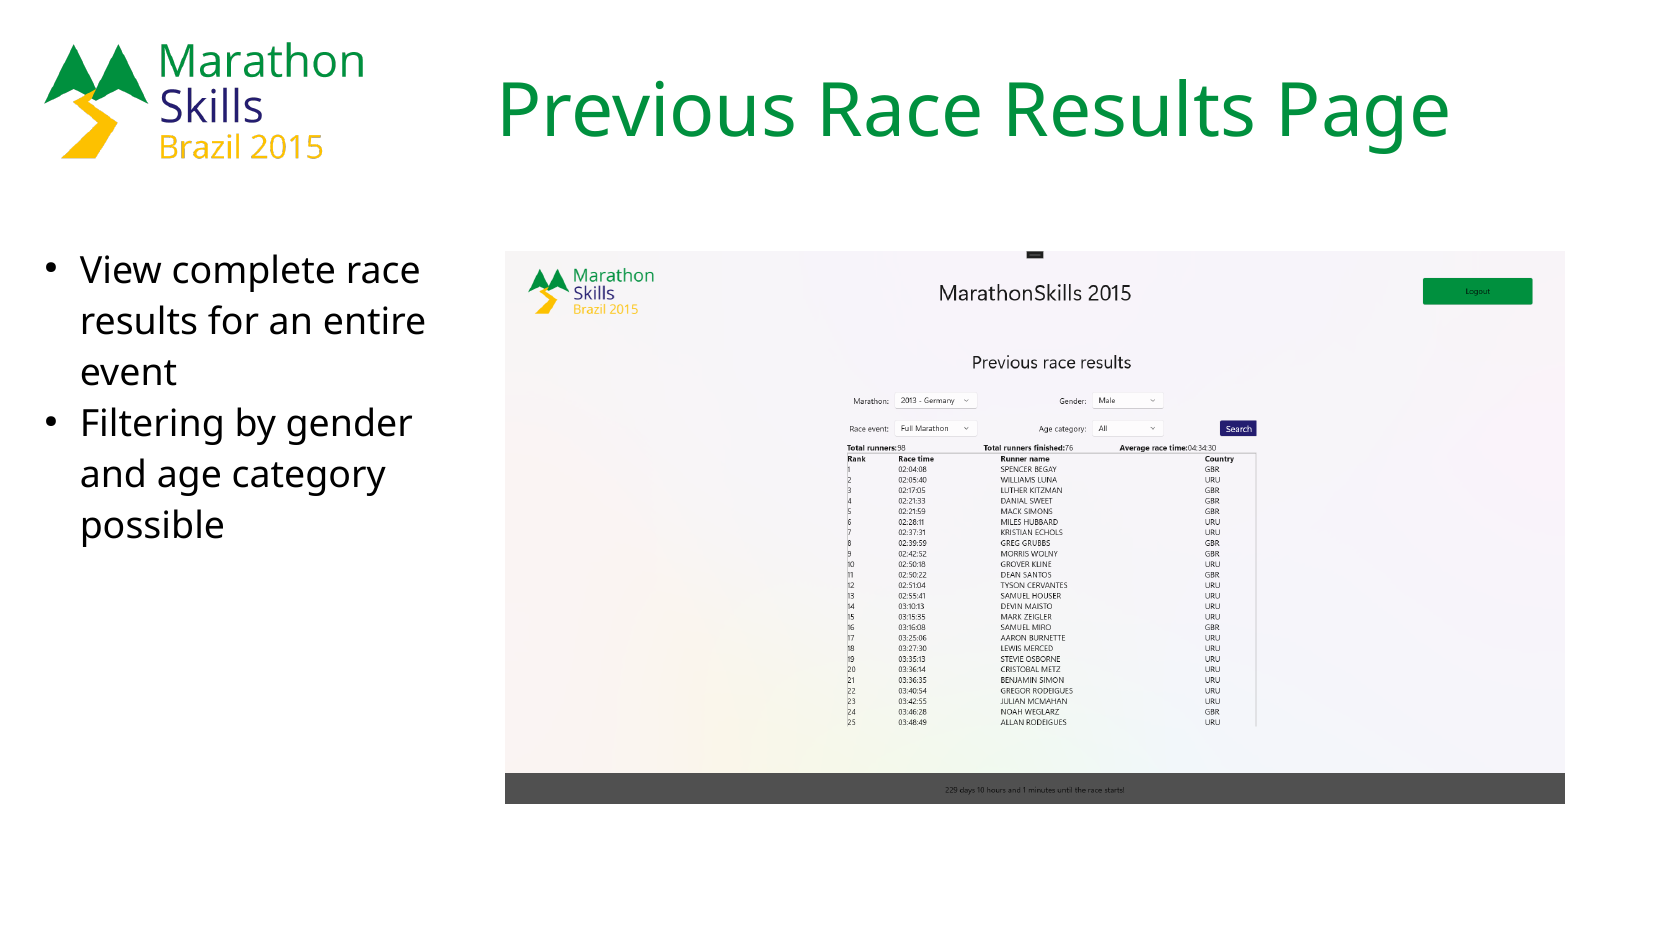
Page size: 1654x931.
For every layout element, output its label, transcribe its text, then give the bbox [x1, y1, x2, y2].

text_box View complete race results for an entire event Filtering by gender and age category possible [29, 236, 443, 827]
title Previous Race Results Page [413, 1, 1536, 213]
picture [505, 251, 1565, 804]
picture [29, 29, 384, 173]
